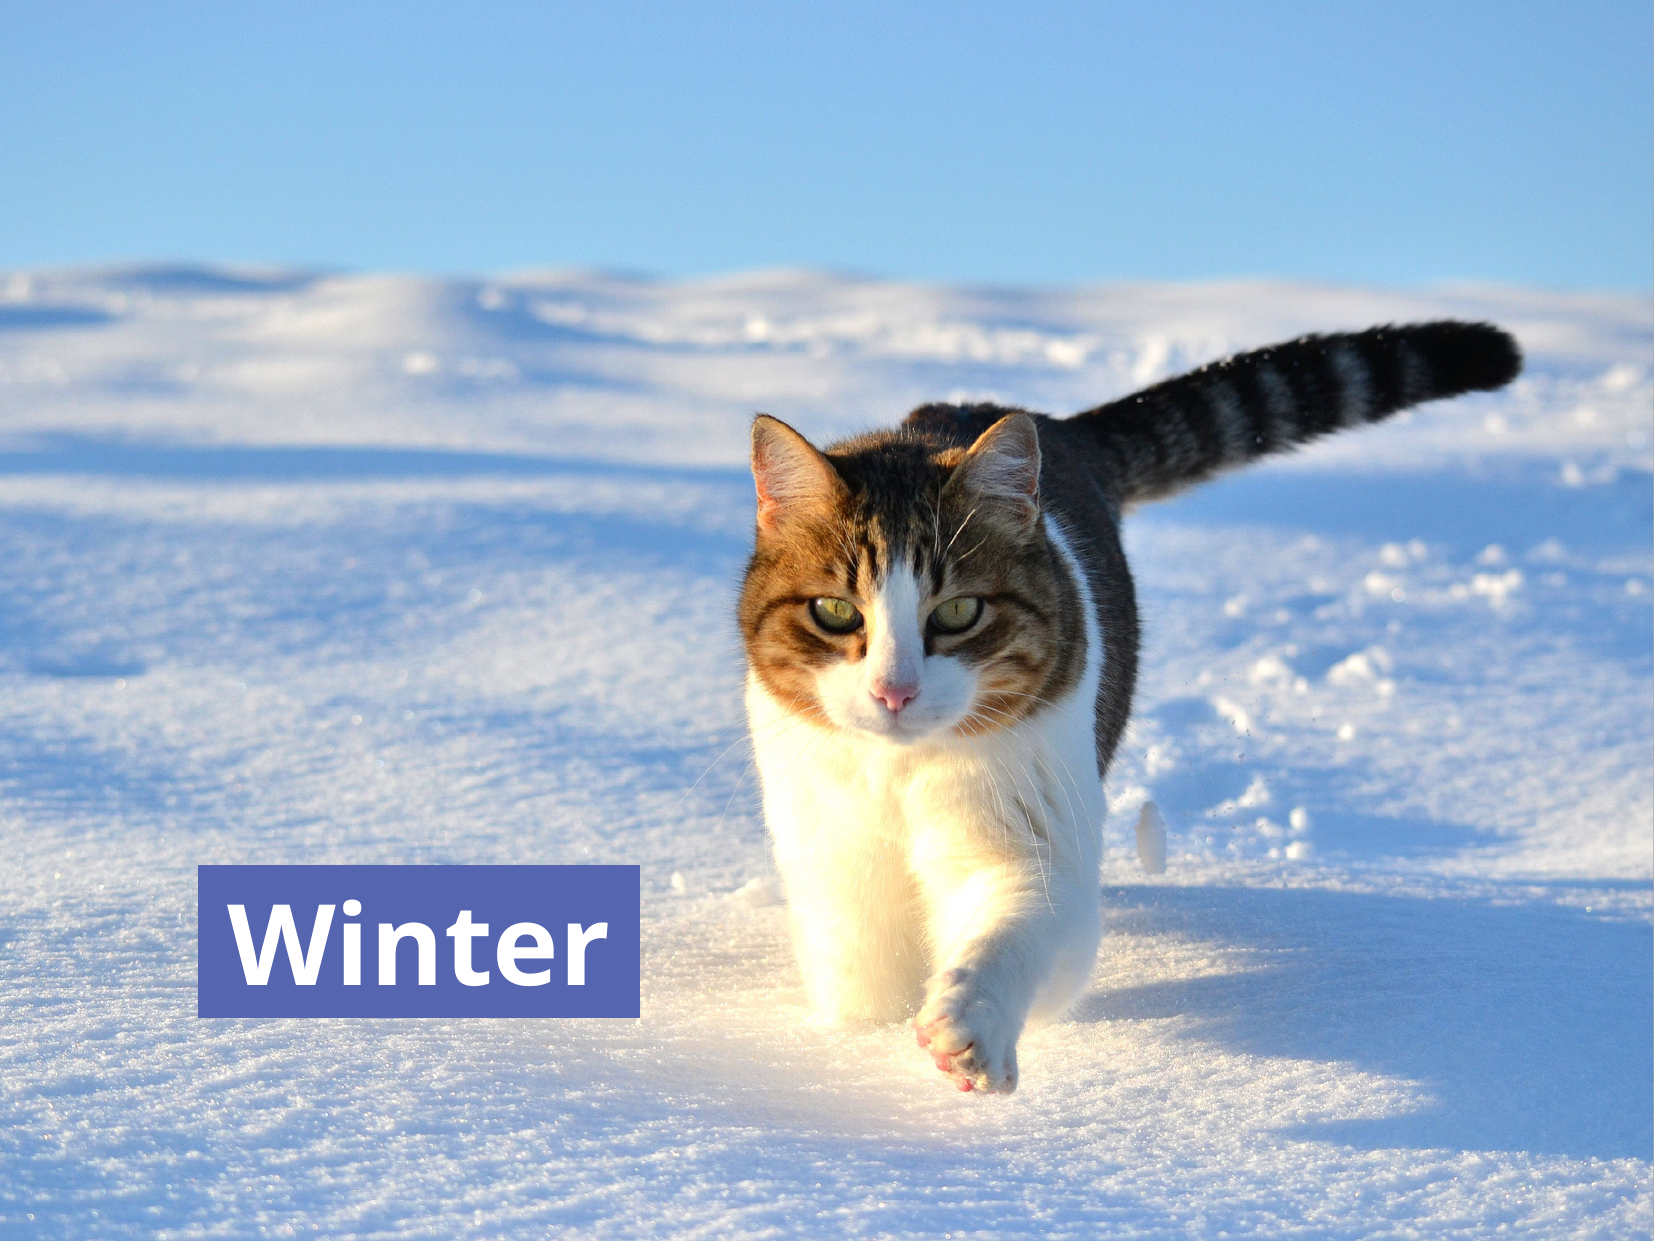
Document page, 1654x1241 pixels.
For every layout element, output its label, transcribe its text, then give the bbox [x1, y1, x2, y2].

picture [0, 0, 1654, 1241]
list Winter [0, 865, 842, 1196]
